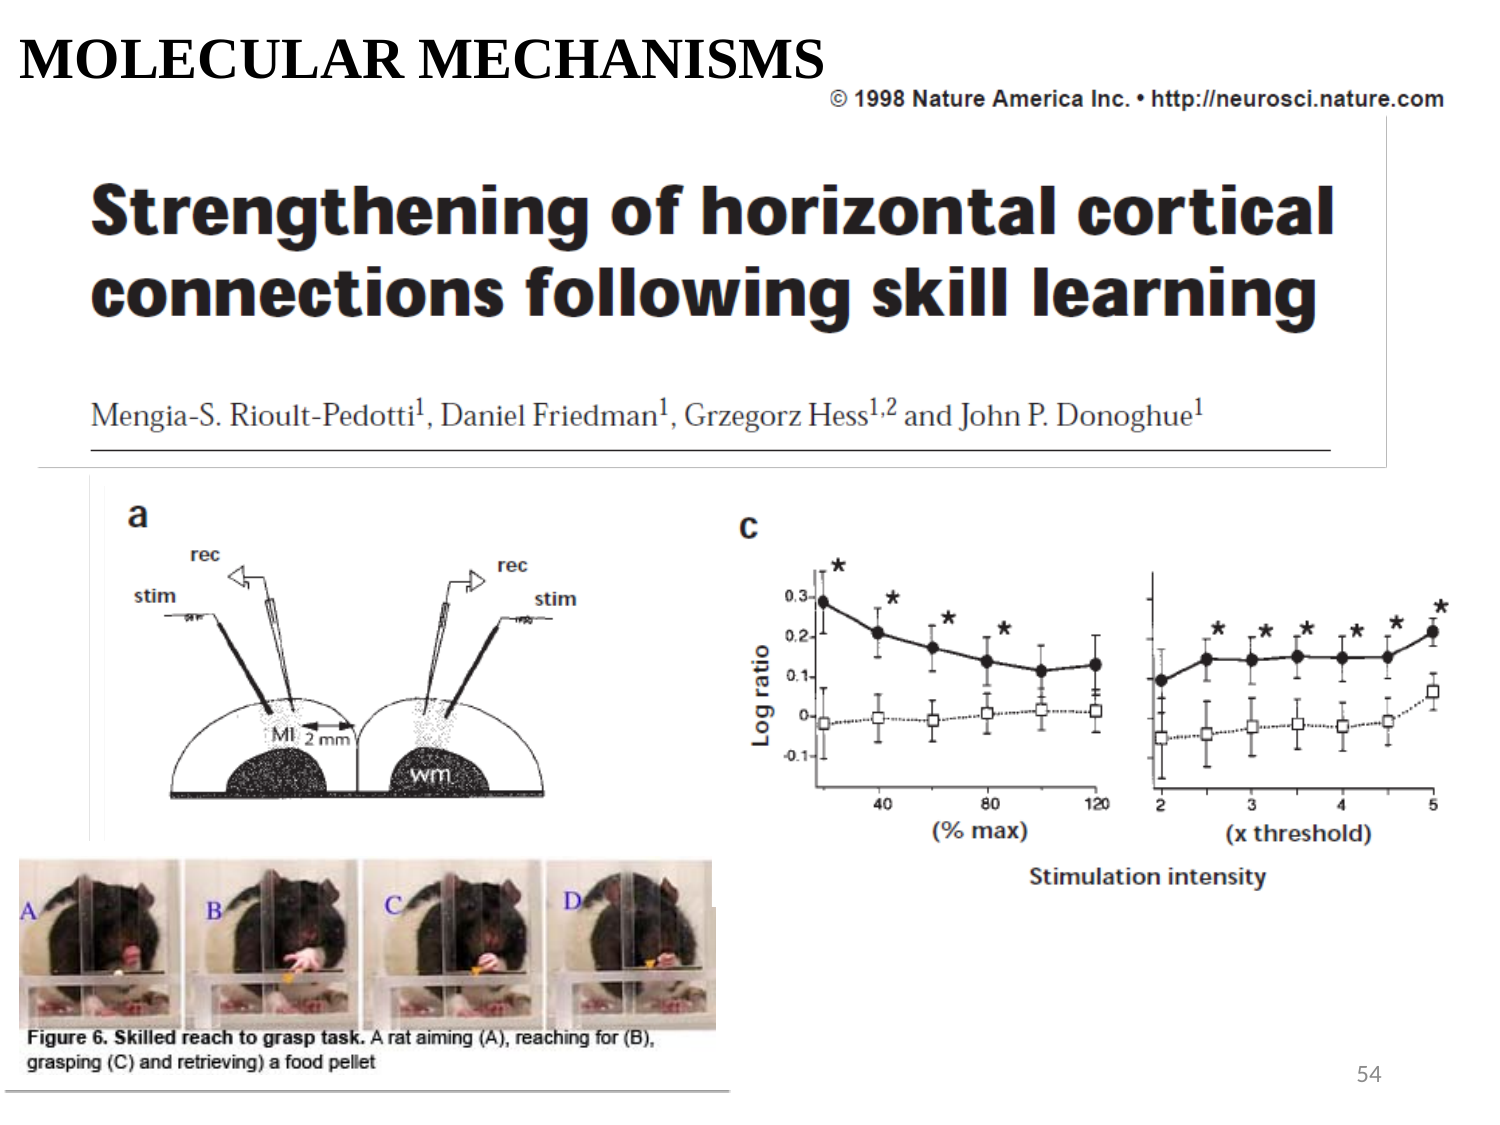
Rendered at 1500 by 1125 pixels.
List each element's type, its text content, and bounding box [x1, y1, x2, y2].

picture [52, 127, 1372, 453]
text_box MOLECULAR MECHANISMS [4, 13, 842, 98]
picture [104, 486, 597, 841]
picture [18, 502, 1496, 1076]
picture [830, 73, 1456, 113]
